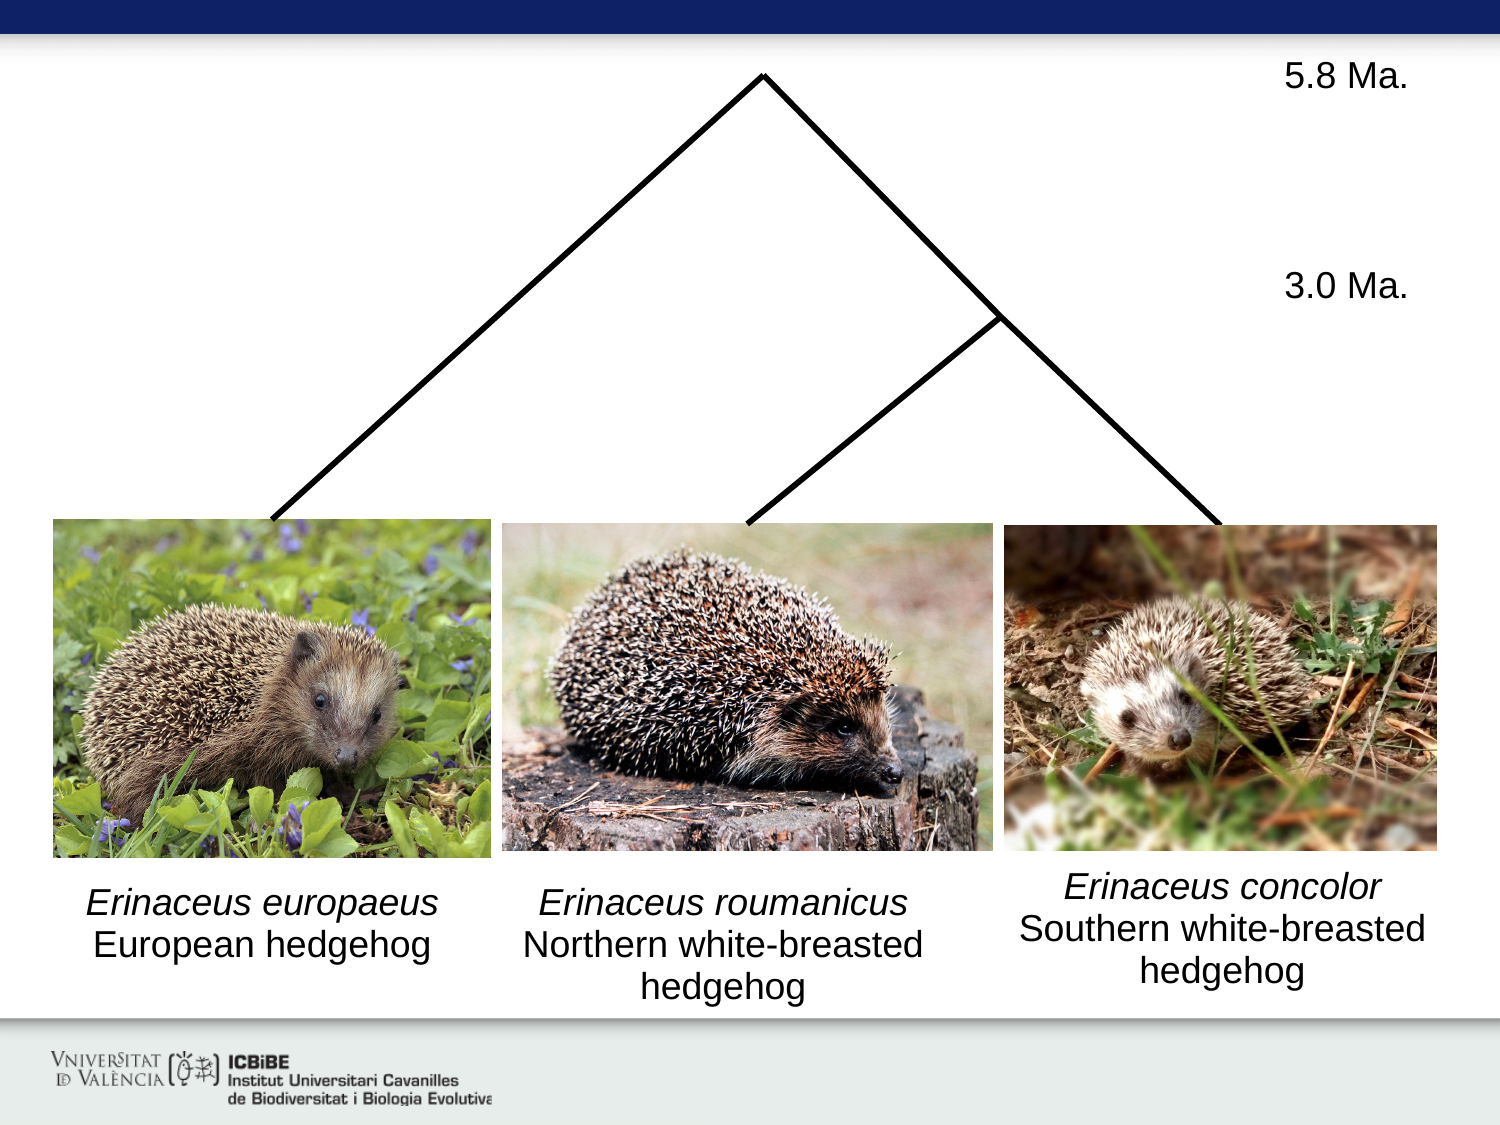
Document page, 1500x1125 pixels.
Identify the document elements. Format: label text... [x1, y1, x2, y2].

picture [0, 0, 1500, 214]
text_box Erinaceus europaeus European hedgehog [70, 874, 454, 973]
picture [502, 523, 993, 851]
text_box 5.8 Ma. 3.0 Ma. [1269, 47, 1425, 314]
text_box Erinaceus concolor Southern white-breasted hedgehog [1003, 857, 1441, 999]
text_box Erinaceus roumanicus Northern white-breasted hedgehog [507, 874, 993, 1015]
picture [53, 519, 491, 858]
picture [0, 1018, 1500, 1125]
picture [616, 80, 894, 214]
picture [1004, 525, 1437, 851]
